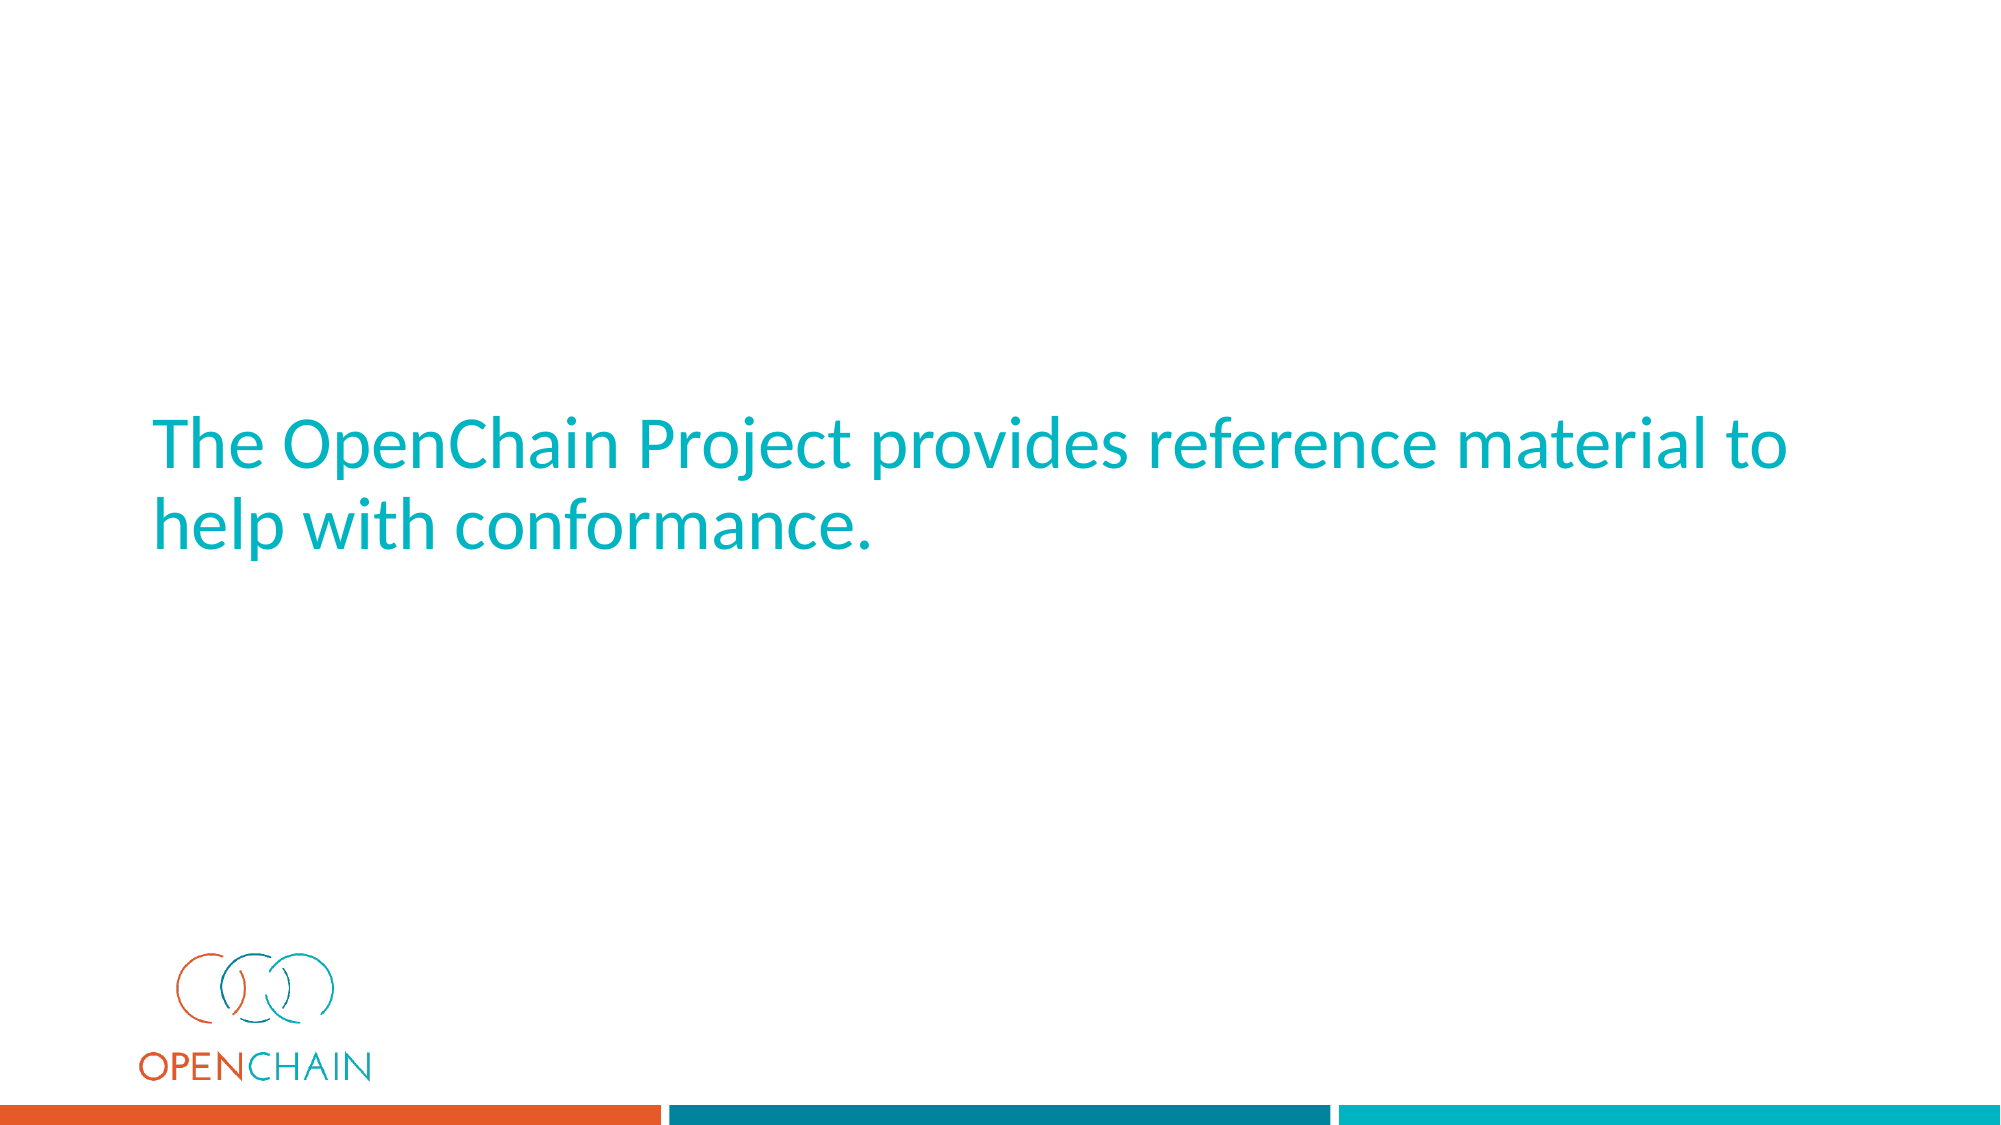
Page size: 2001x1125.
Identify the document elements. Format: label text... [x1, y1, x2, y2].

picture [137, 951, 372, 1082]
title The OpenChain Project provides reference material to help with conformance. [137, 376, 1863, 594]
